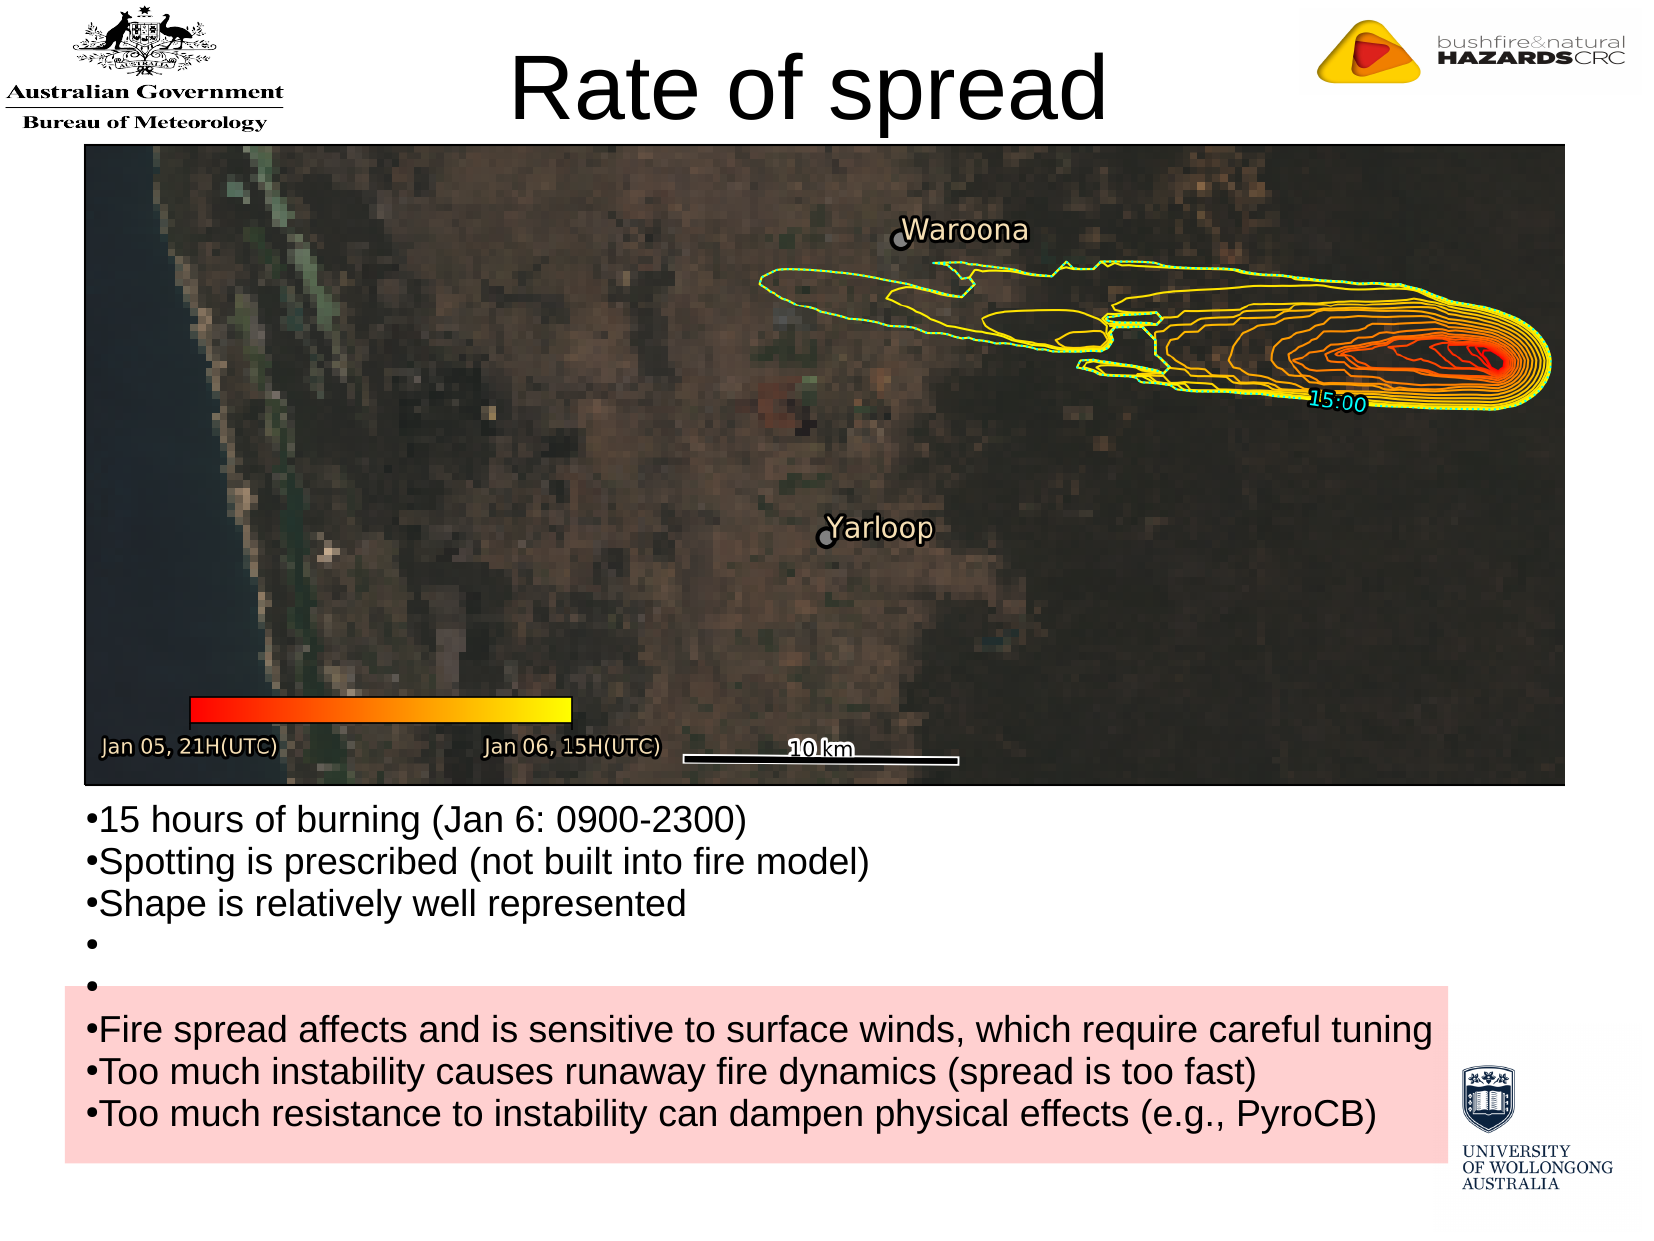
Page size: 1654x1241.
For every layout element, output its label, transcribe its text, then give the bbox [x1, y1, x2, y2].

text_box 15 hours of burning (Jan 6: 0900-2300) Spotting is prescribed (not built into fire model) Shape is relatively well represented Fire spread affects and is sensitive to surface winds, which require careful tuning Too much instability causes runaway fire dynamics (spread is too fast) Too much resistance to instability can dampen physical effects (e.g., PyroCB) [70, 791, 1595, 1143]
picture [1329, 8, 1642, 95]
picture [1433, 1023, 1642, 1232]
text_box [64, 986, 1449, 1164]
picture [5, 5, 284, 132]
title Rate of spread [289, 0, 1329, 138]
picture [76, 138, 1565, 795]
